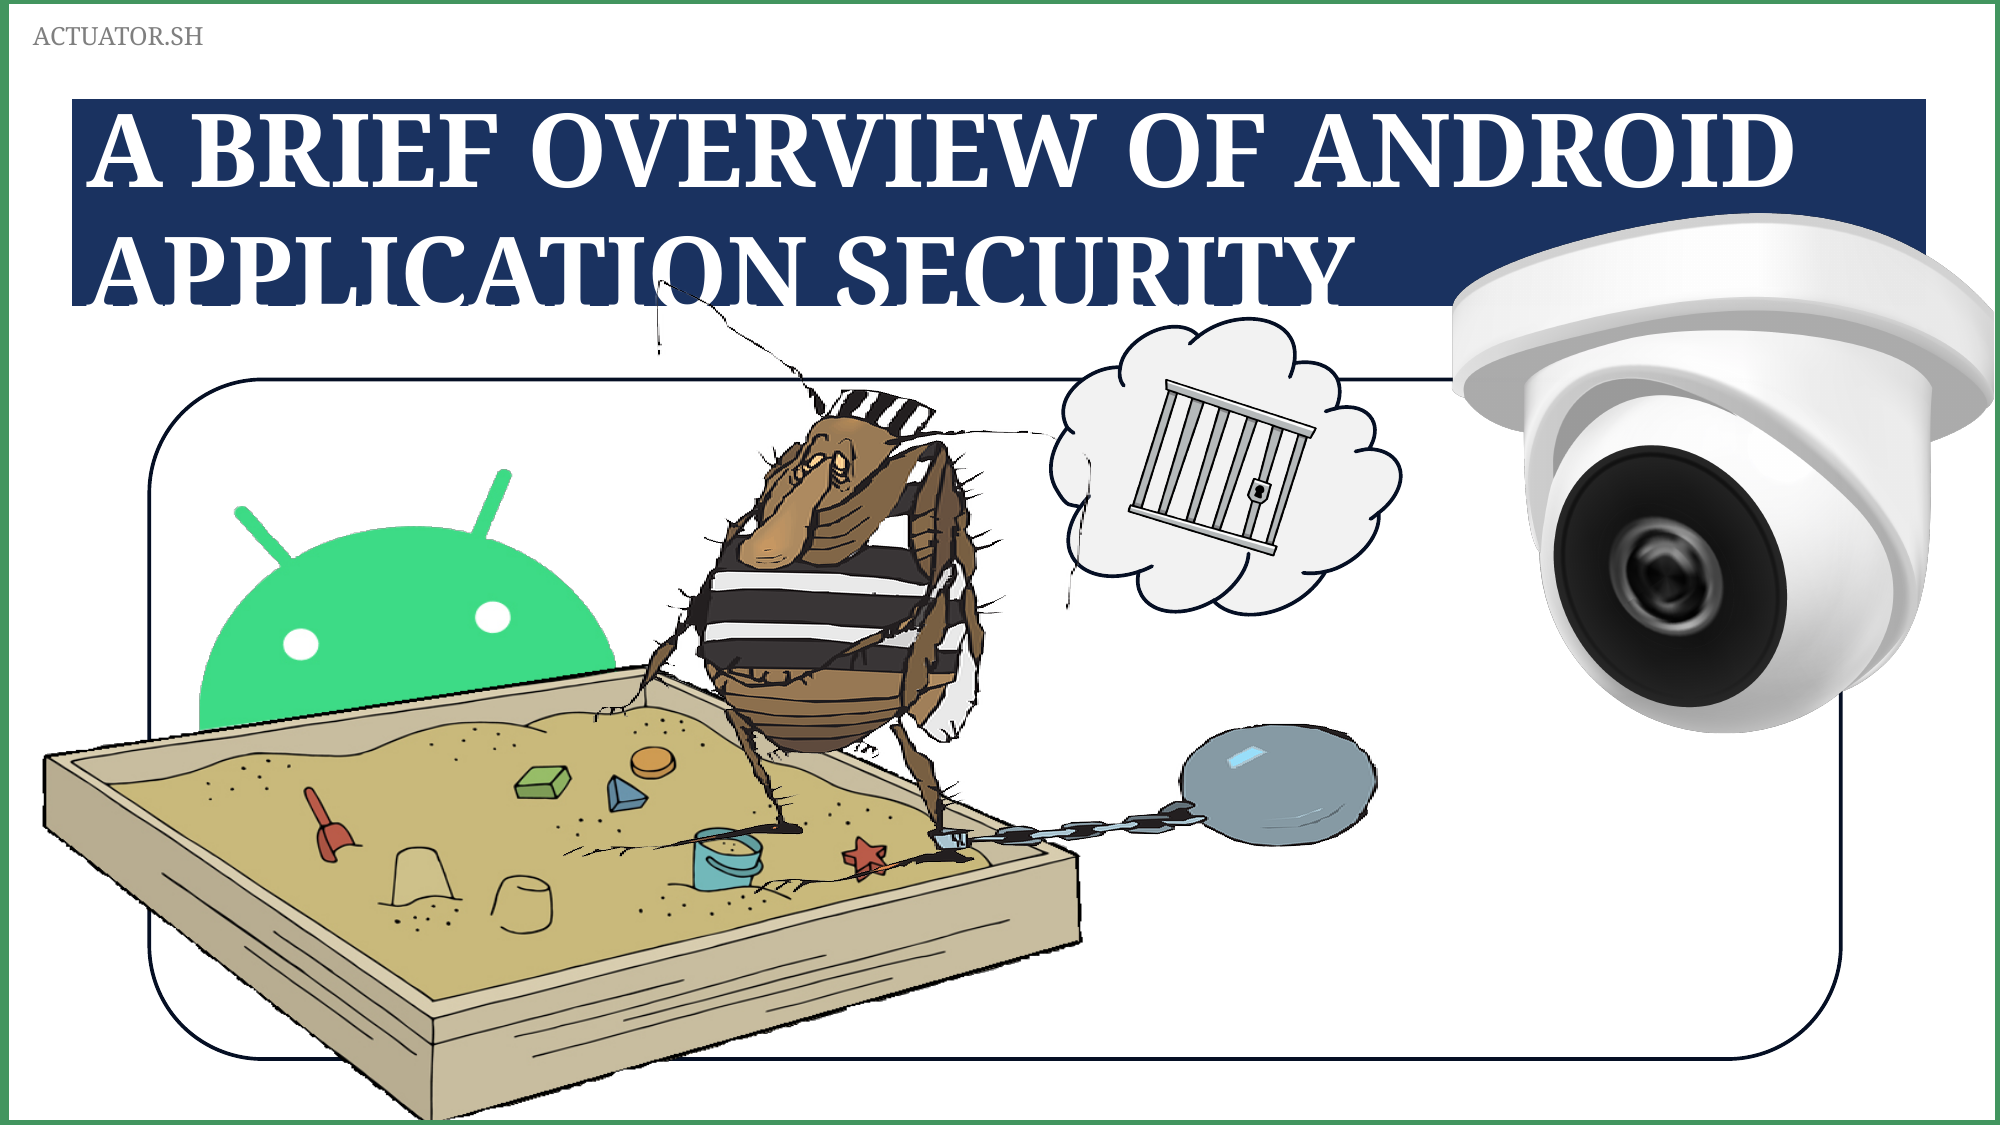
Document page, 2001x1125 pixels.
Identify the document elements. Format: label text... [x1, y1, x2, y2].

text_box [188, 379, 563, 407]
picture [1418, 176, 1995, 770]
title A Brief Overview of Android application security [71, 31, 1995, 407]
text_box [1278, 379, 1841, 1060]
text_box Actuator.sh [17, 12, 295, 62]
picture [18, 280, 1378, 1120]
